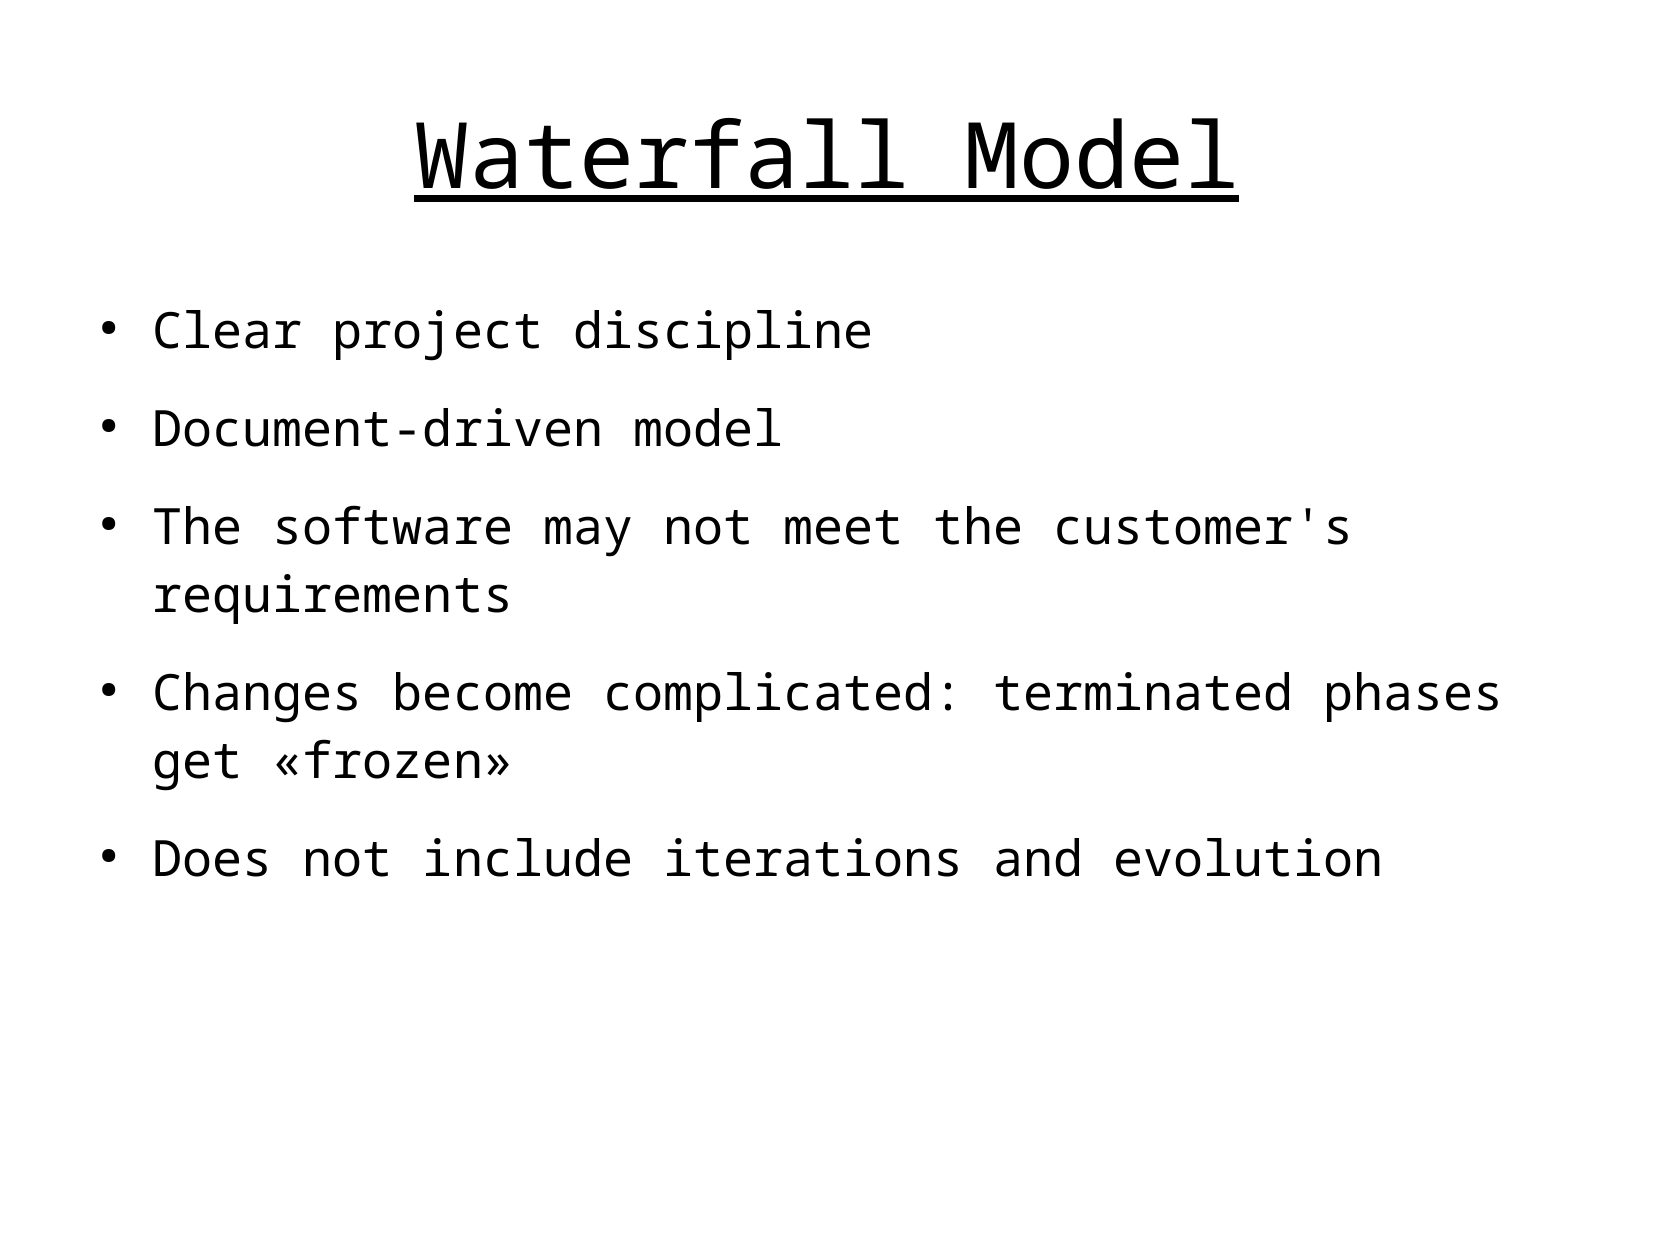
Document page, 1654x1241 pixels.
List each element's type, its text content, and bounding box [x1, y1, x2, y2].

list Clear project discipline Document-driven model The software may not meet the customer's requirements Changes become complicated: terminated phases get «frozen» Does not include iterations and evolution [82, 295, 1571, 1134]
title Waterfall Model [82, 49, 1571, 257]
